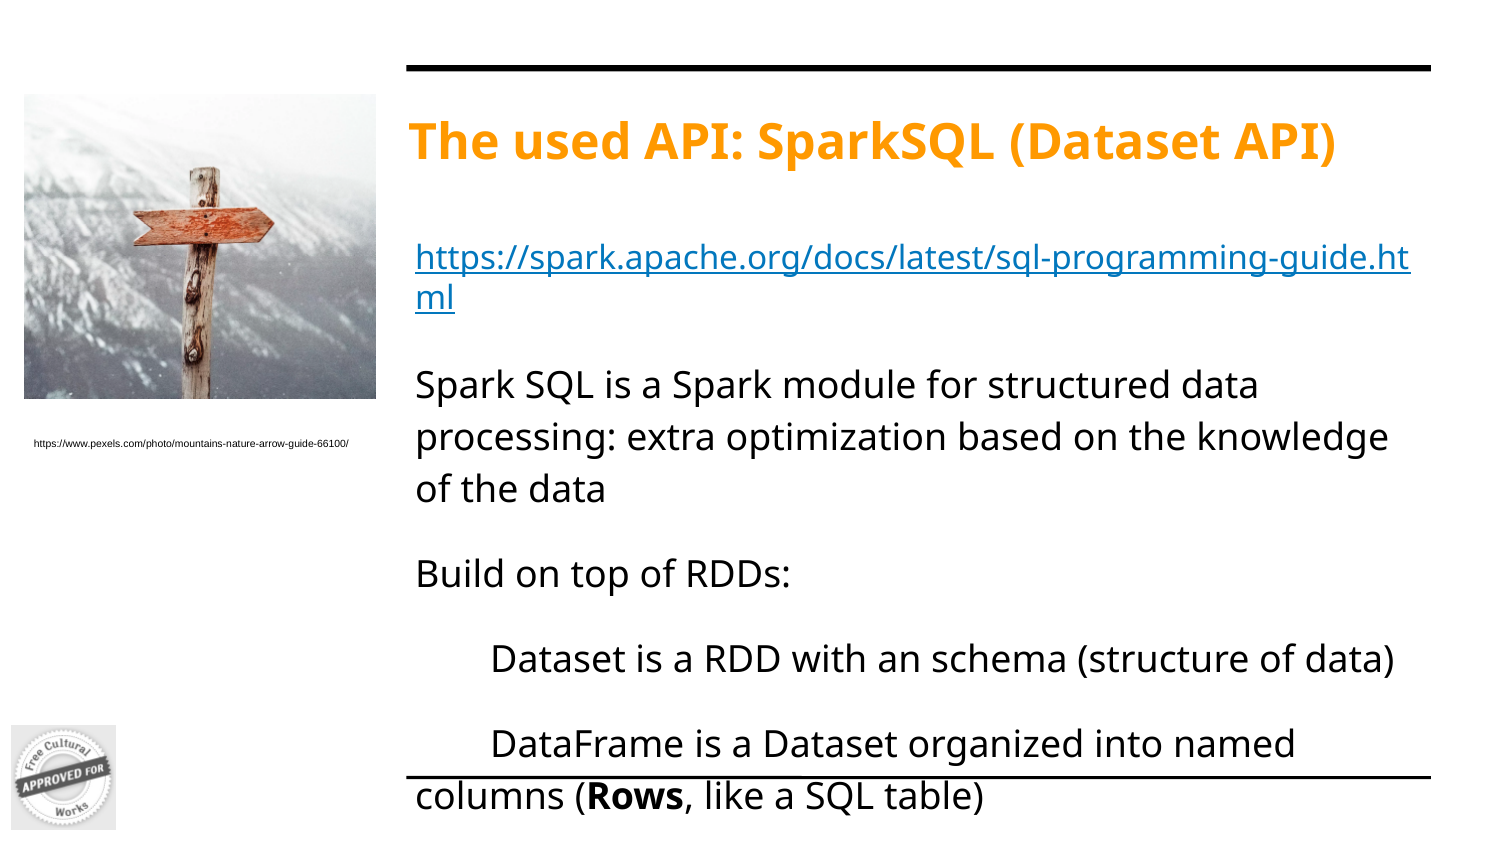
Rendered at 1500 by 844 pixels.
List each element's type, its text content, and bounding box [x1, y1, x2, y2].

picture [24, 94, 376, 399]
picture [11, 725, 116, 830]
title The used API: SparkSQL (Dataset API) [393, 94, 1431, 199]
list https://spark.apache.org/docs/latest/sql-programming-guide.html Spark SQL is a Spark module for structured data processing: extra optimization based on the knowledge of the data Build on top of RDDs: Dataset is a RDD with an schema (structure of data) DataFrame is a Dataset organized into named columns (Rows, like a SQL table) [400, 214, 1438, 707]
text_box https://www.pexels.com/photo/mountains-nature-arrow-guide-66100/ [18, 421, 376, 460]
